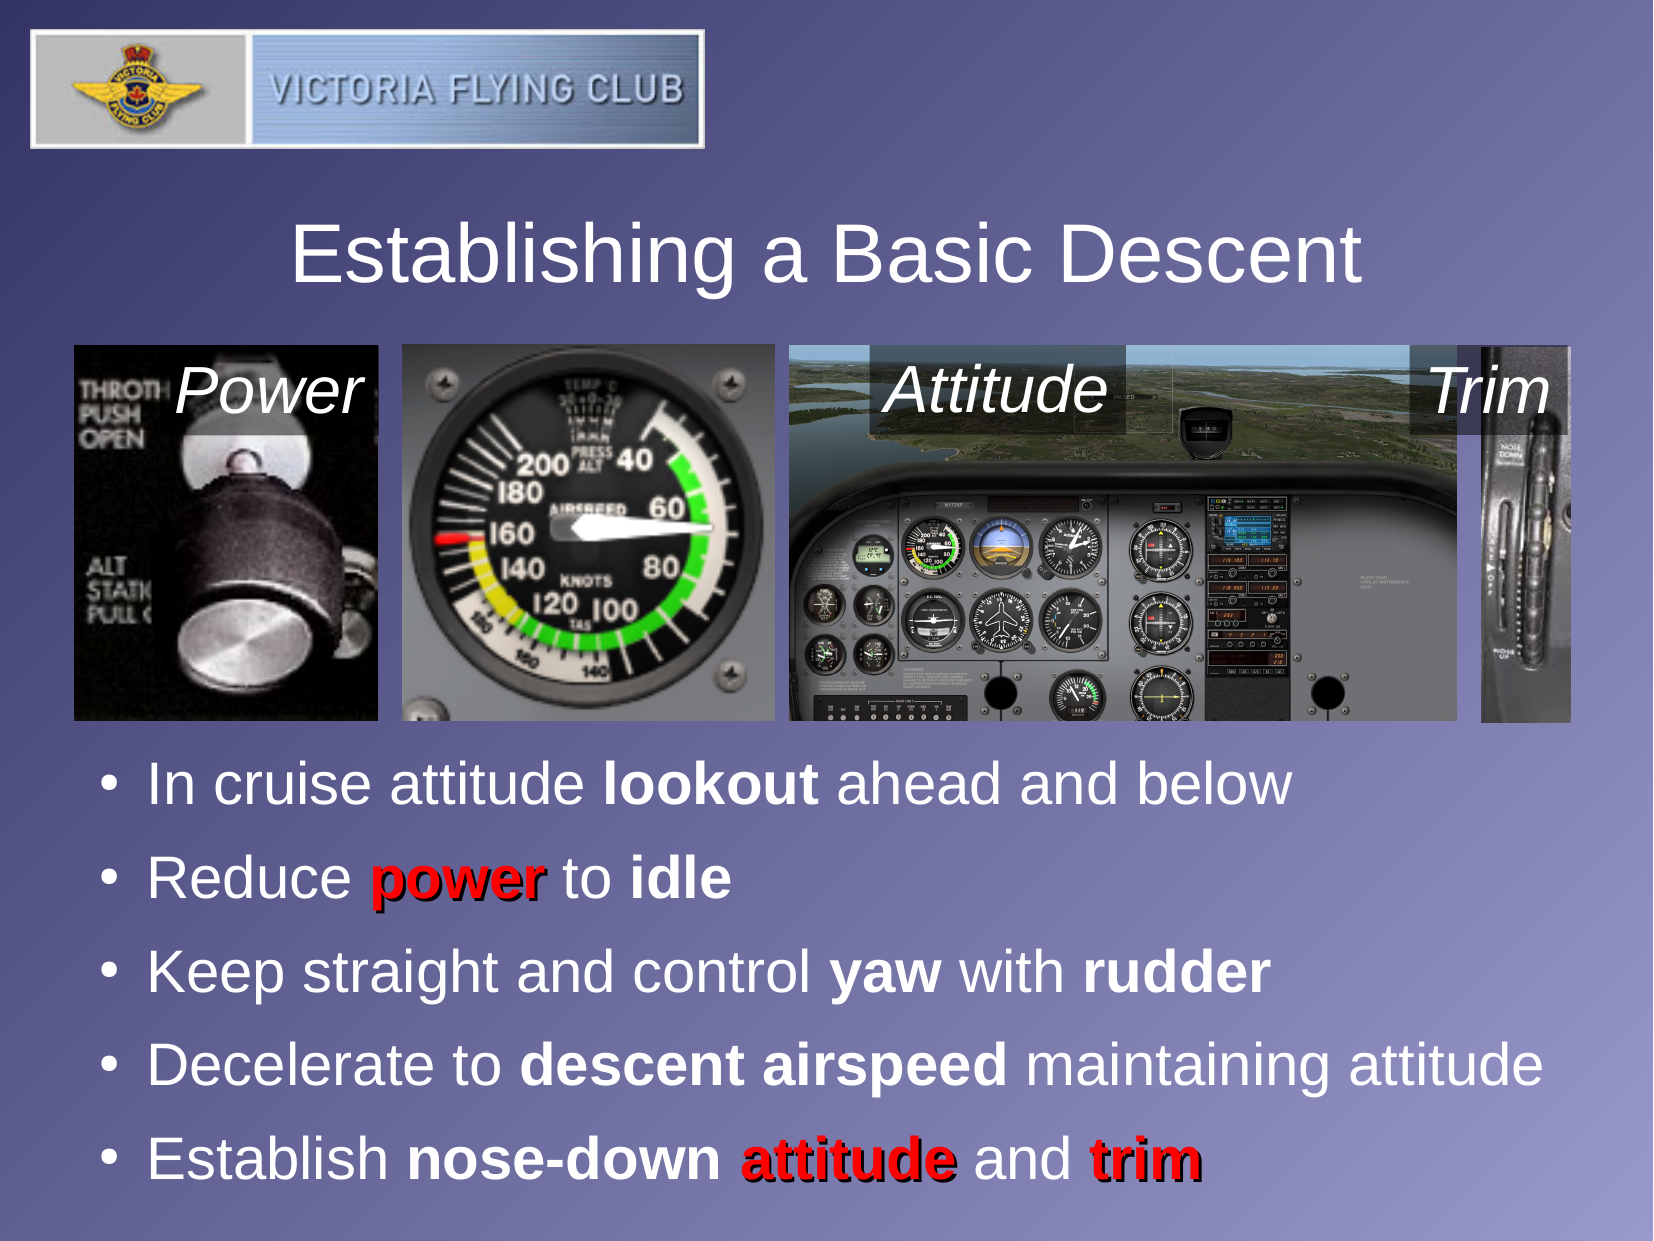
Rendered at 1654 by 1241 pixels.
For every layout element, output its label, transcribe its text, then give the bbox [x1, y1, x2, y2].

text_box Trim [1409, 345, 1568, 435]
picture [789, 345, 1457, 721]
picture [74, 345, 378, 721]
picture [1481, 347, 1571, 723]
title Establishing a Basic Descent [82, 150, 1571, 358]
list In cruise attitude lookout ahead and below Reduce power to idle Keep straight and control yaw with rudder Decelerate to descent airspeed maintaining attitude Establish nose-down attitude and trim [82, 750, 1571, 1201]
picture [30, 29, 705, 149]
picture [402, 344, 775, 721]
text_box Attitude [869, 345, 1126, 435]
text_box Power [159, 345, 379, 436]
